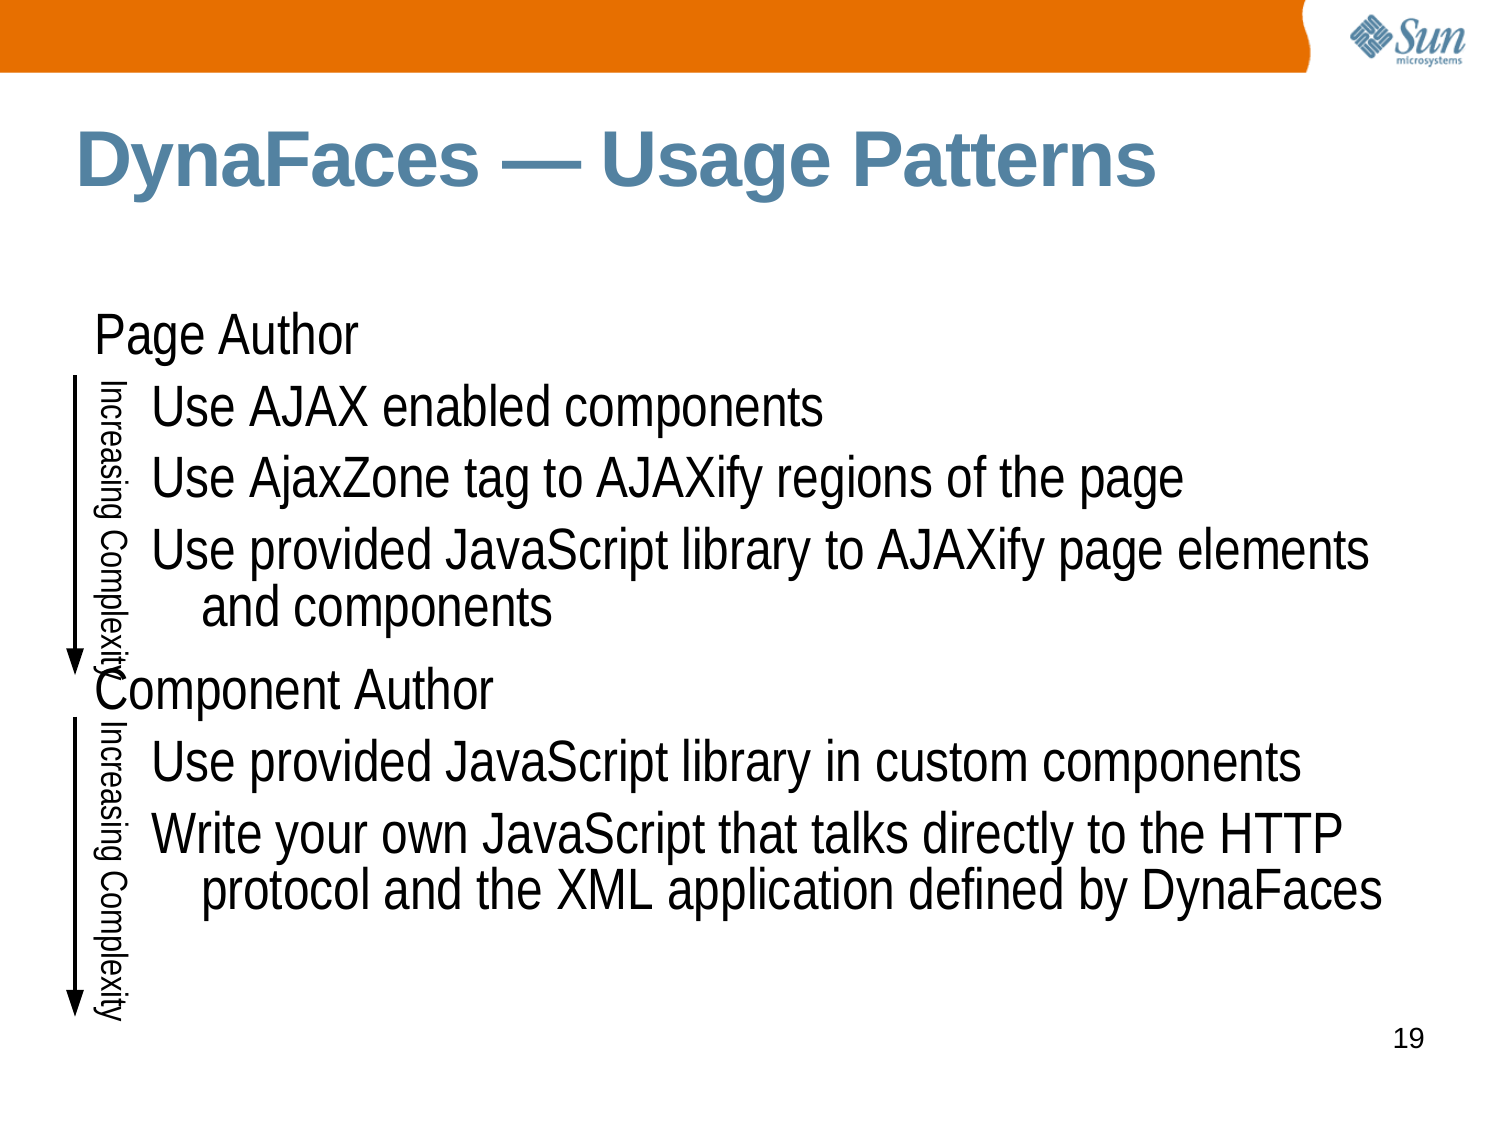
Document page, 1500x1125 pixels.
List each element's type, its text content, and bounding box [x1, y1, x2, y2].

text_box Increasing Complexity [86, 720, 131, 1023]
list Page Author Use AJAX enabled components Use AjaxZone tag to AJAXify regions of the page Use provided JavaScript library to AJAXify page elements and components Component Author Use provided JavaScript library in custom components Write your own JavaScript that talks directly to the HTTP protocol and the XML application defined by DynaFaces [75, 308, 1412, 938]
picture [0, 0, 1500, 75]
text_box Increasing Complexity [86, 379, 131, 682]
title DynaFaces — Usage Patterns [75, 122, 1438, 228]
